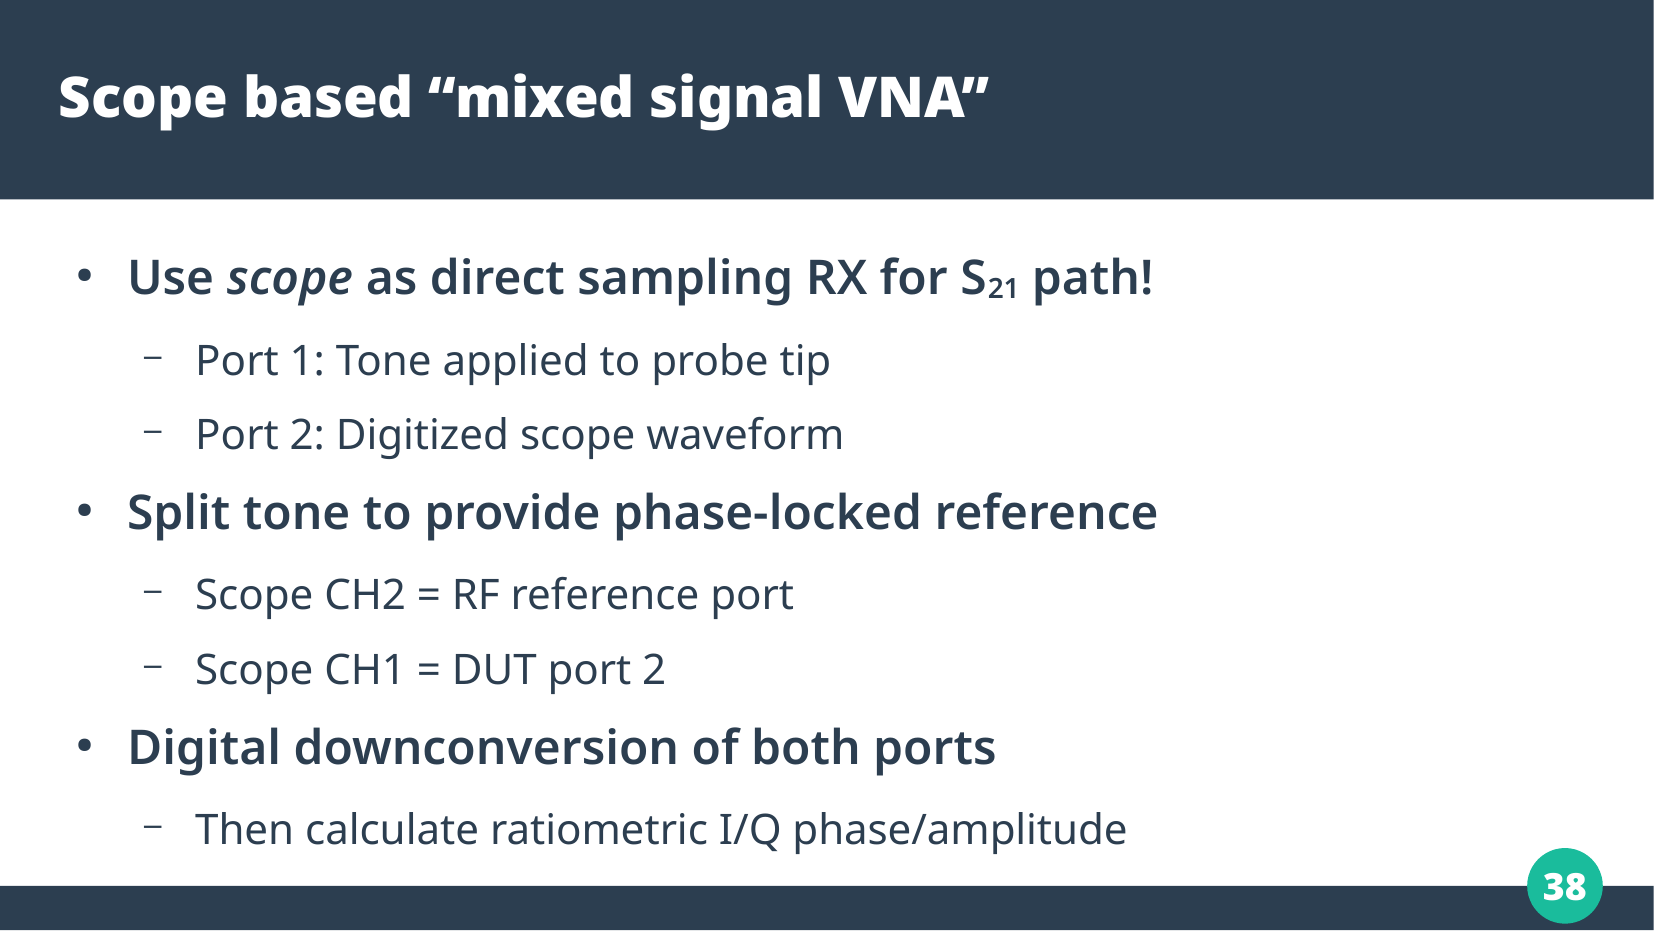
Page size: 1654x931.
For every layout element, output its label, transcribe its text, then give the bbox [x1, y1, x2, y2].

title Scope based “mixed signal VNA” [59, 37, 1595, 155]
list Use scope as direct sampling RX for S21 path! Port 1: Tone applied to probe tip Port 2: Digitized scope waveform Split tone to provide phase-locked reference Scope CH2 = RF reference port Scope CH1 = DUT port 2 Digital downconversion of both ports Then calculate ratiometric I/Q phase/amplitude [59, 243, 1595, 864]
